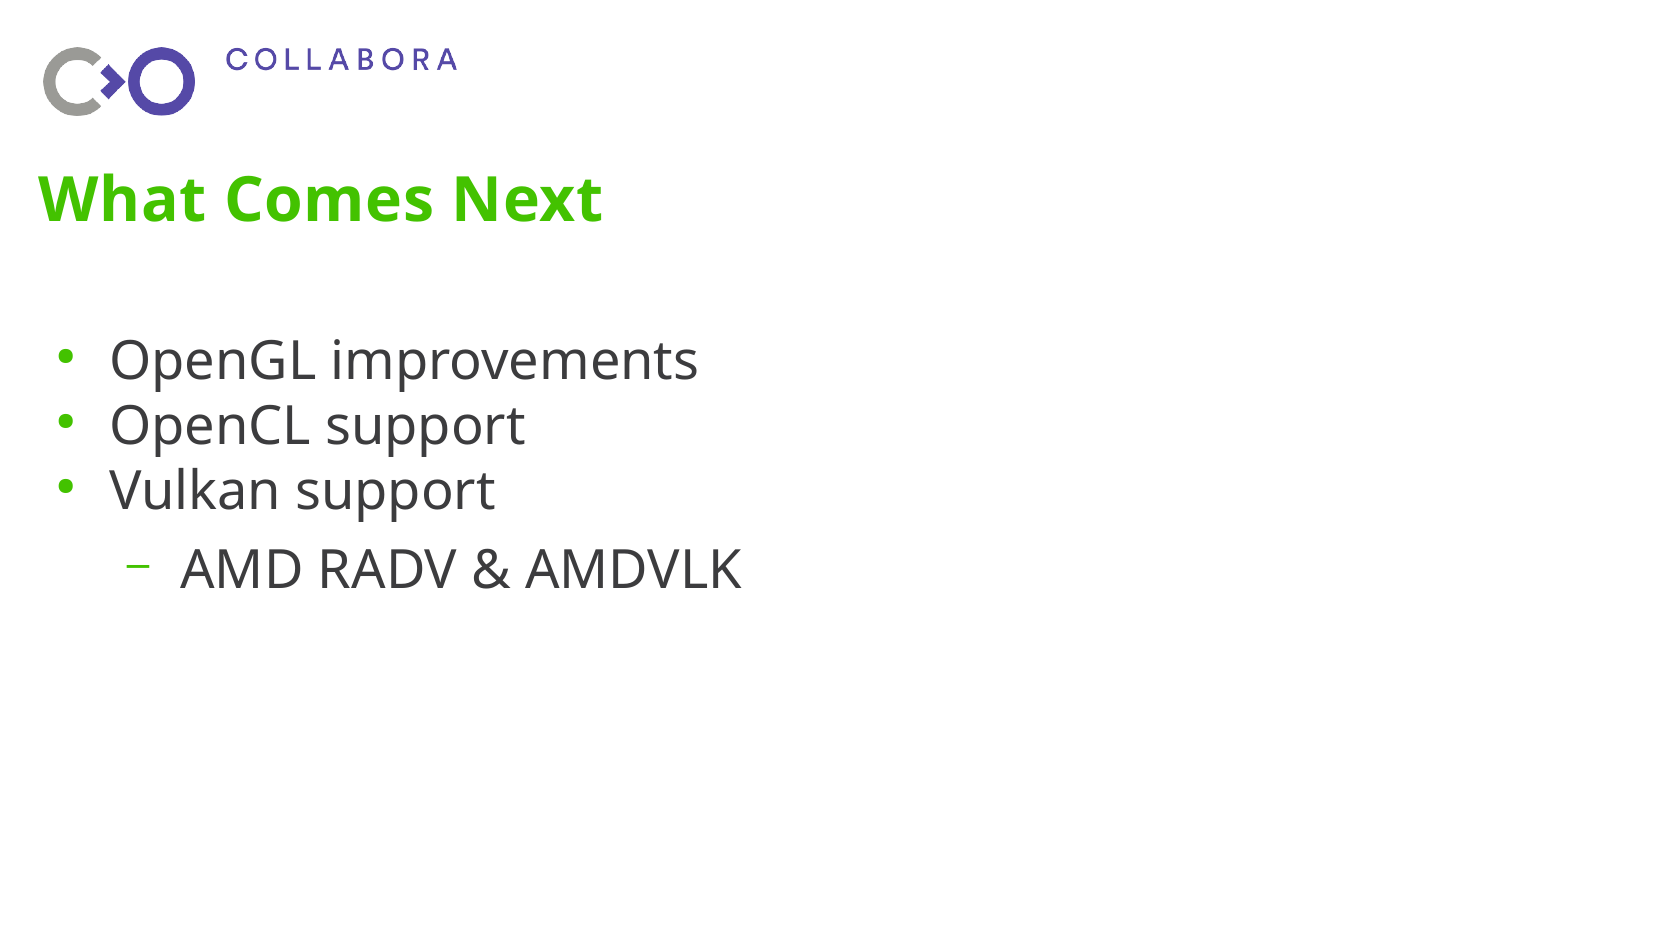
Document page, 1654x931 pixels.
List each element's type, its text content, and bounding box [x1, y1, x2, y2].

list OpenGL improvements OpenCL support Vulkan support AMD RADV & AMDVLK [38, 325, 1614, 581]
picture [43, 47, 457, 116]
title What Comes Next [38, 159, 1614, 216]
